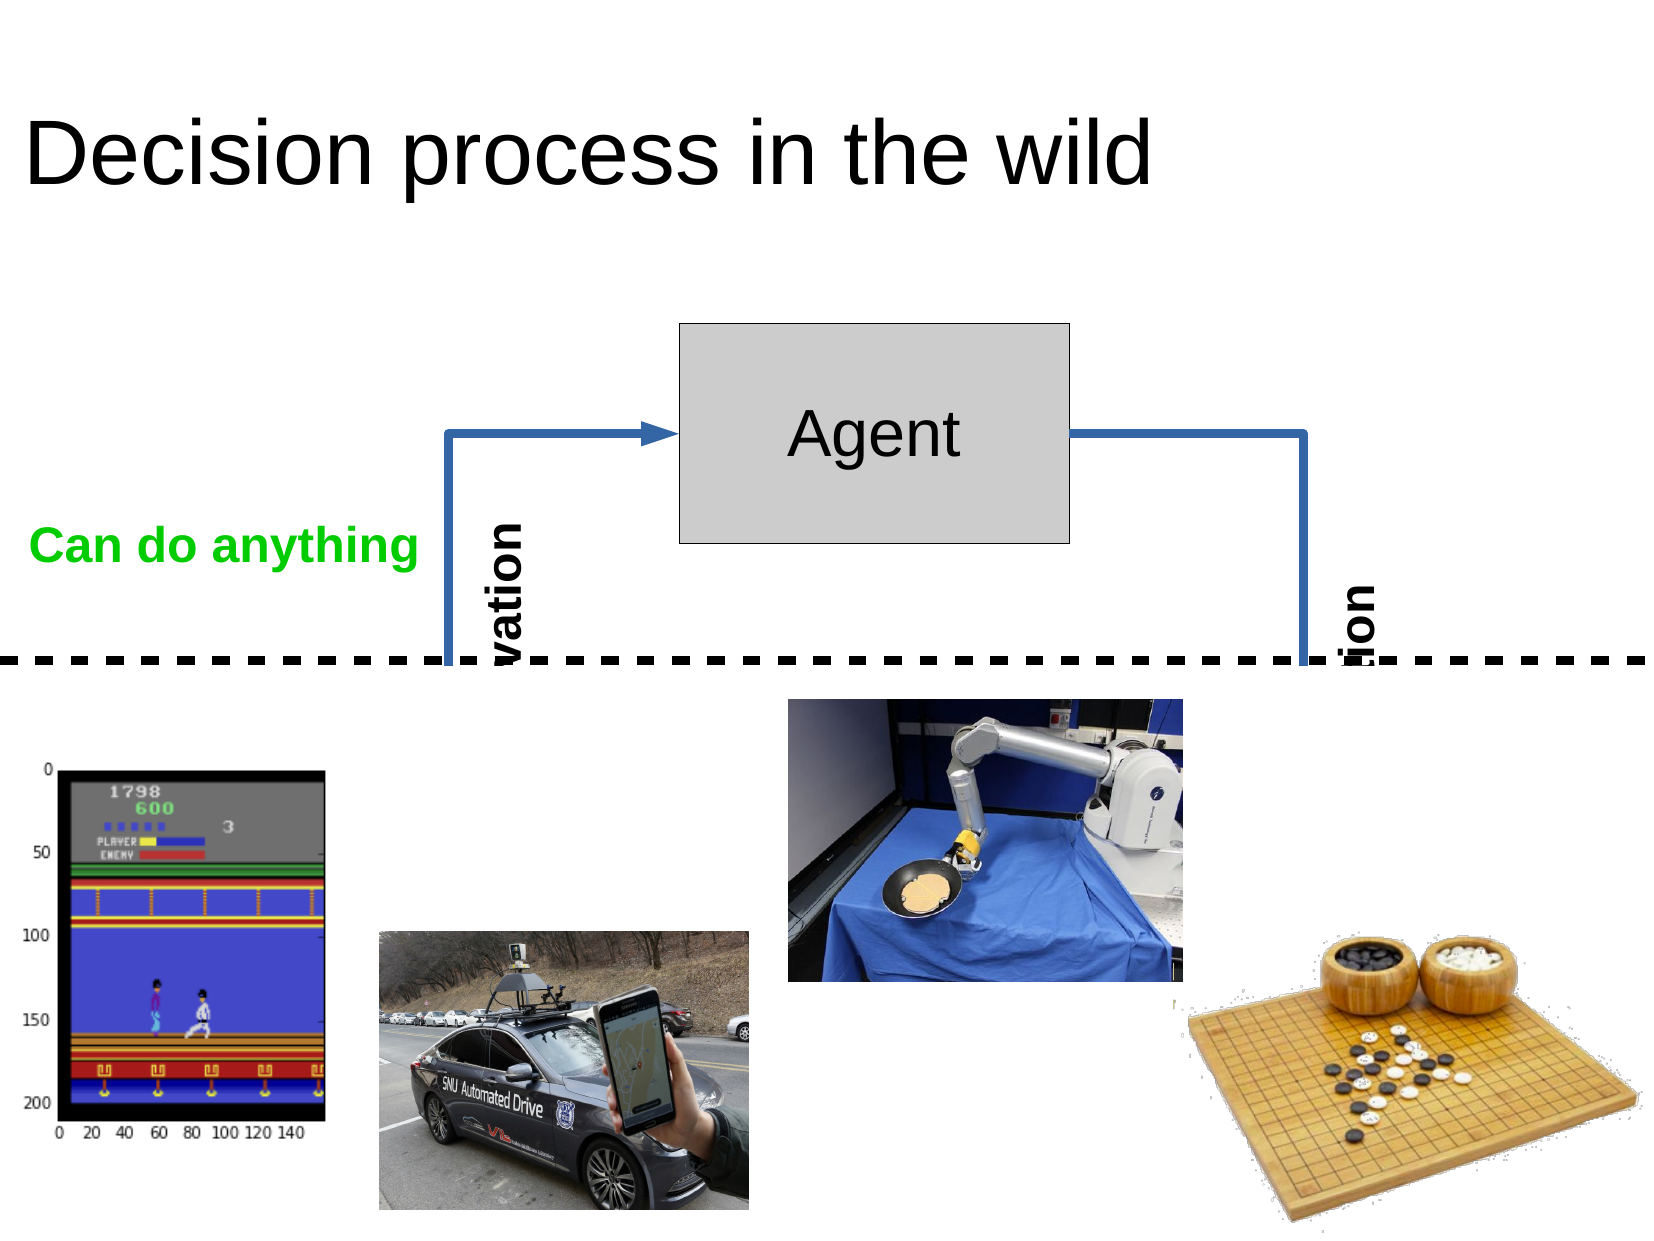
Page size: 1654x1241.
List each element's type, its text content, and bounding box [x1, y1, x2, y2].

text_box observation [468, 581, 540, 666]
text_box Agent [679, 323, 1070, 544]
text_box Can do anything [13, 509, 636, 581]
picture [379, 931, 749, 1210]
picture [555, 654, 1206, 666]
text_box [0, 666, 1654, 1241]
text_box action [1321, 569, 1393, 666]
picture [788, 699, 1654, 1241]
title Decision process in the wild [23, 49, 1512, 257]
picture [11, 752, 335, 1153]
